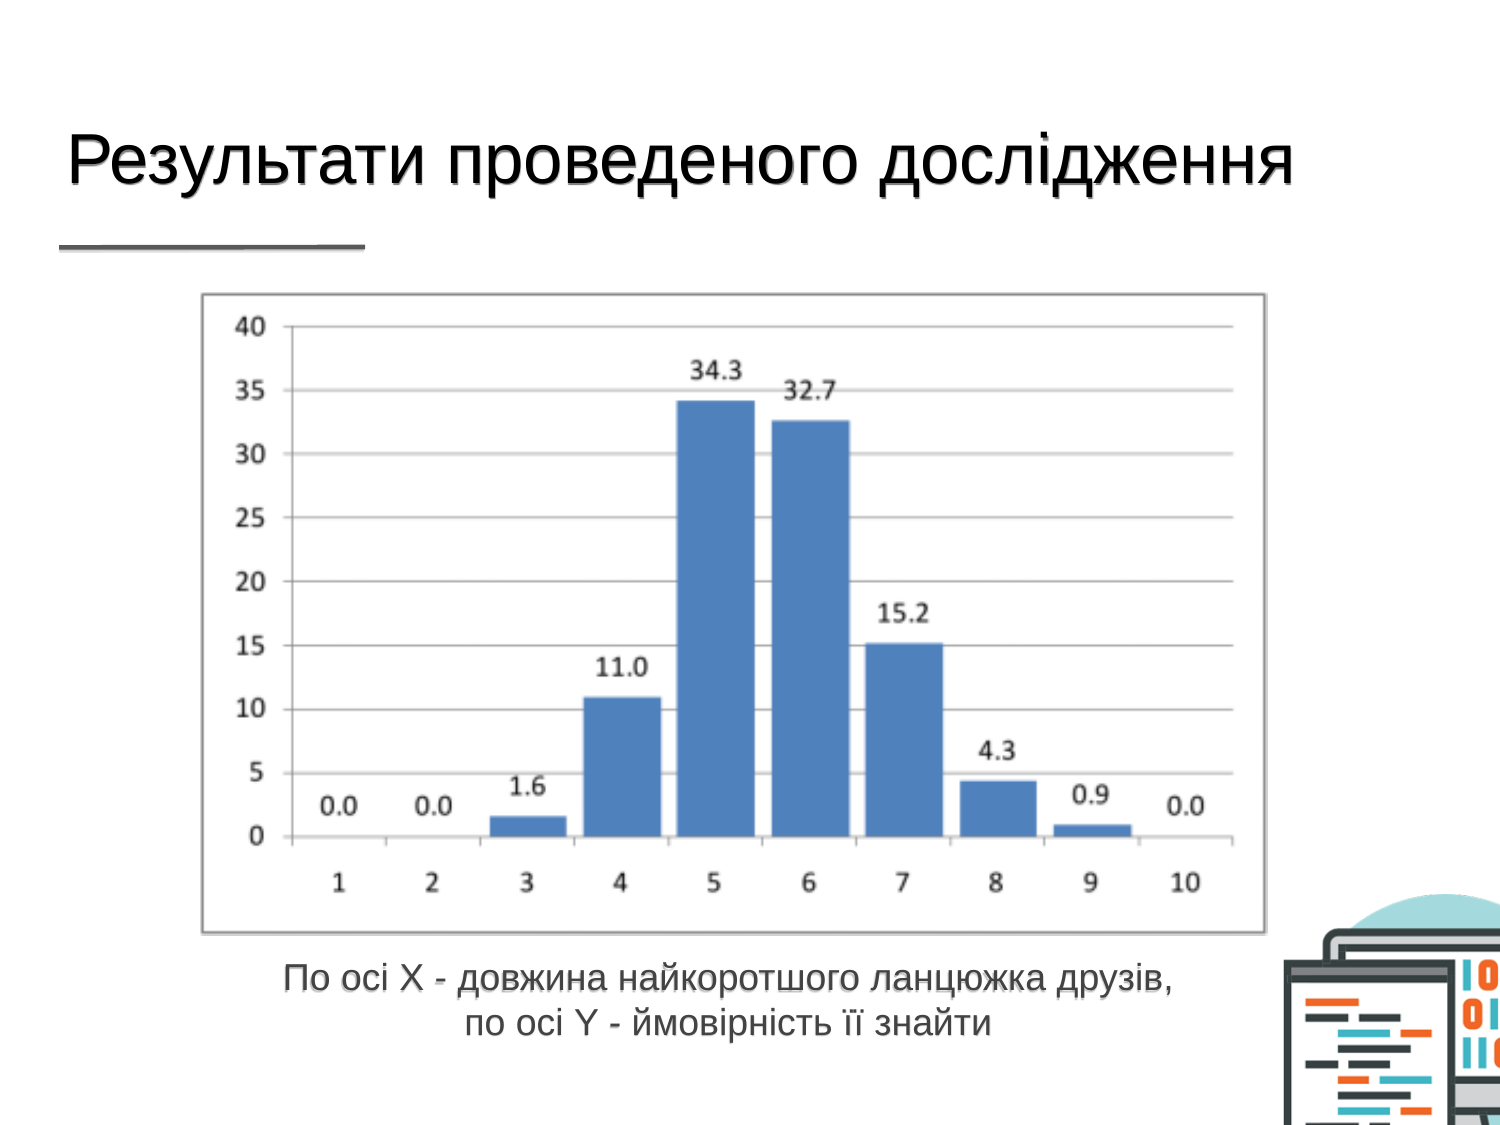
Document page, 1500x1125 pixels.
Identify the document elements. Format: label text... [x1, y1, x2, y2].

picture [200, 292, 1500, 1125]
text_box Результати проведеного дослідження [51, 97, 1449, 223]
text_box По осі Х - довжина найкоротшого ланцюжка друзів, по осі Y - ймовірність її знайти [224, 937, 1244, 1037]
